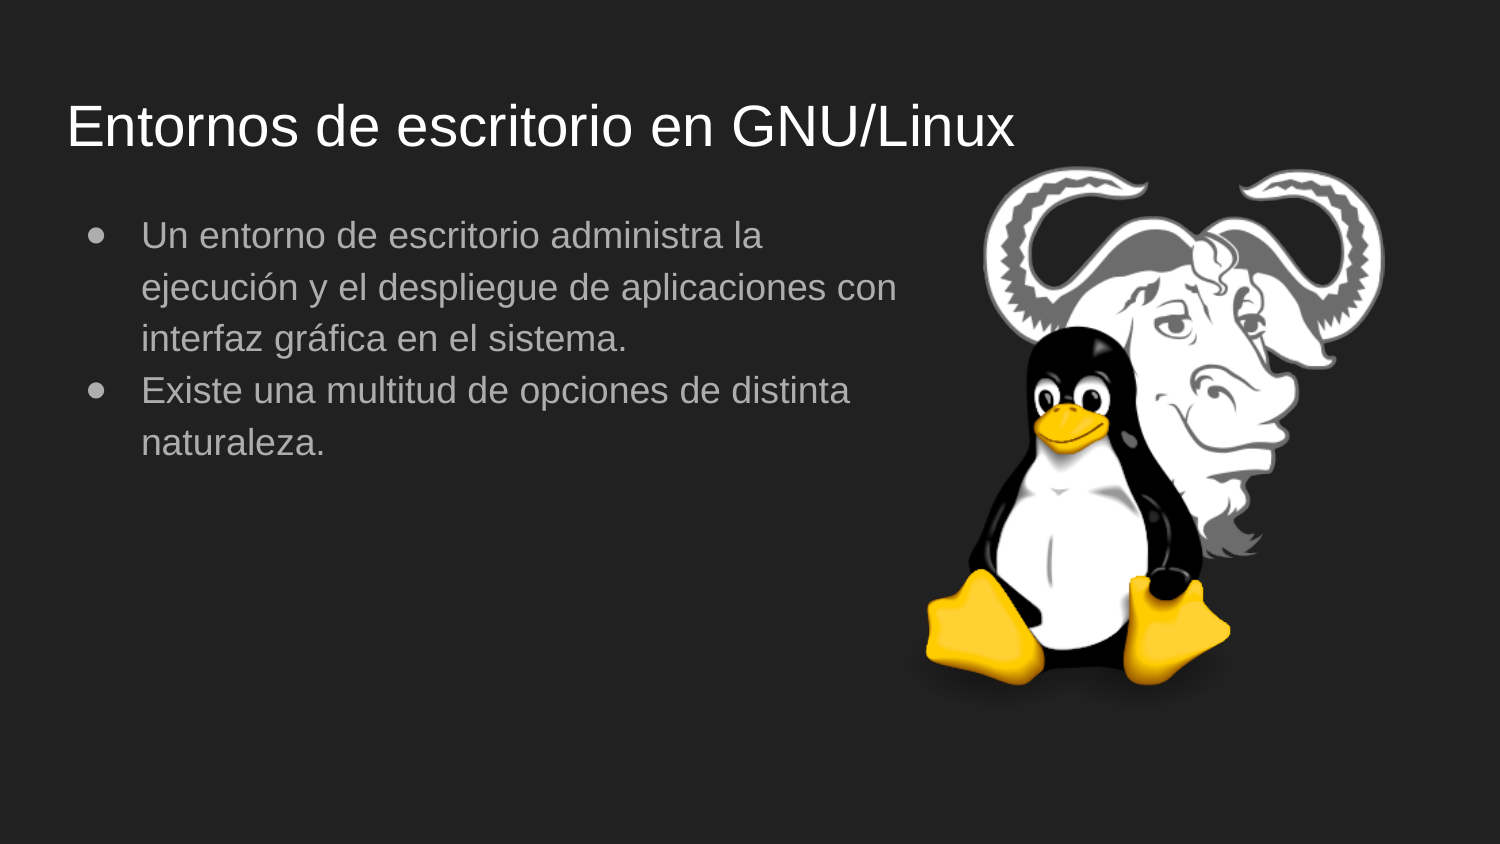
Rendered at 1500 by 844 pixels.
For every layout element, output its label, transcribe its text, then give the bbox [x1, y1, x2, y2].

title Entornos de escritorio en GNU/Linux [51, 72, 1449, 167]
list Un entorno de escritorio administra la ejecución y el despliegue de aplicaciones con interfaz gráfica en el sistema. Existe una multitud de opciones de distinta naturaleza. [51, 189, 916, 750]
picture [906, 166, 1385, 710]
